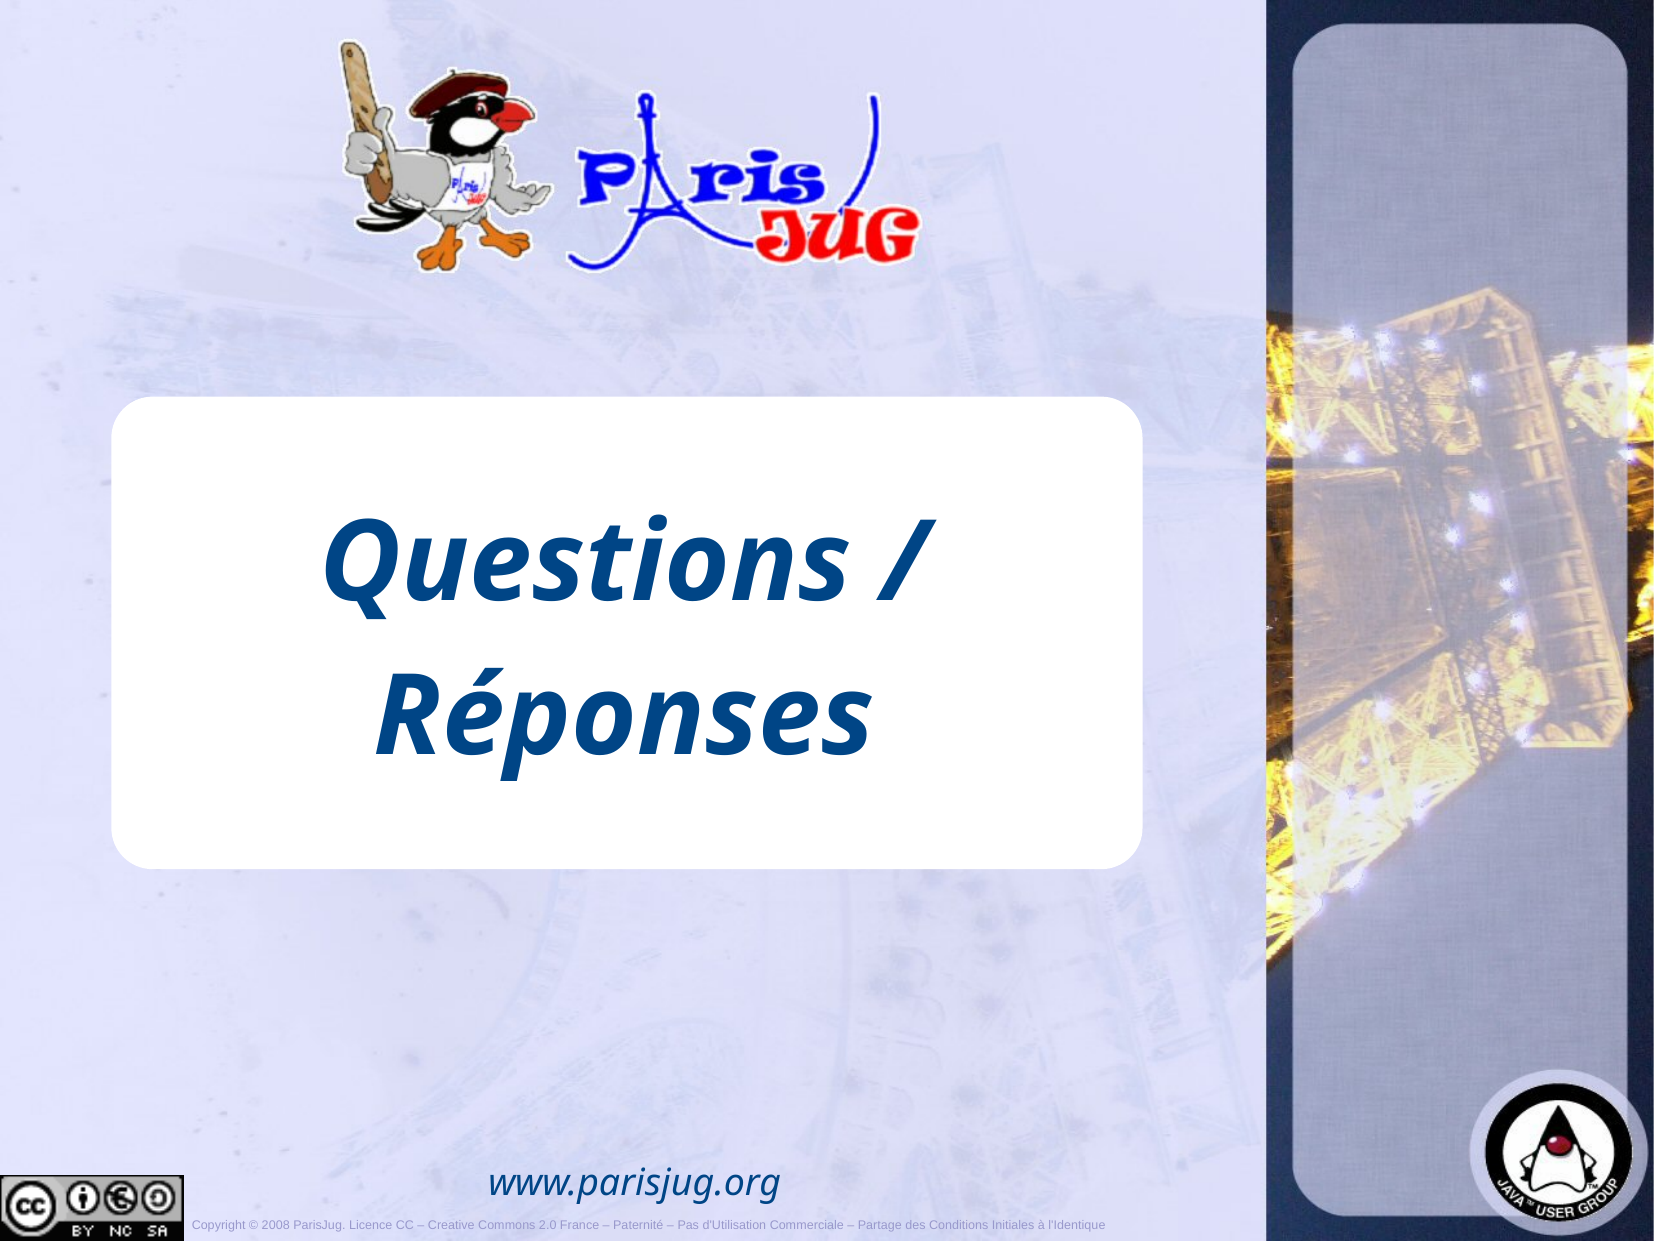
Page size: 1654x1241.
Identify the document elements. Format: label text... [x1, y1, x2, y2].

title Questions / Réponses [102, 404, 1146, 864]
picture [0, 0, 1654, 1241]
